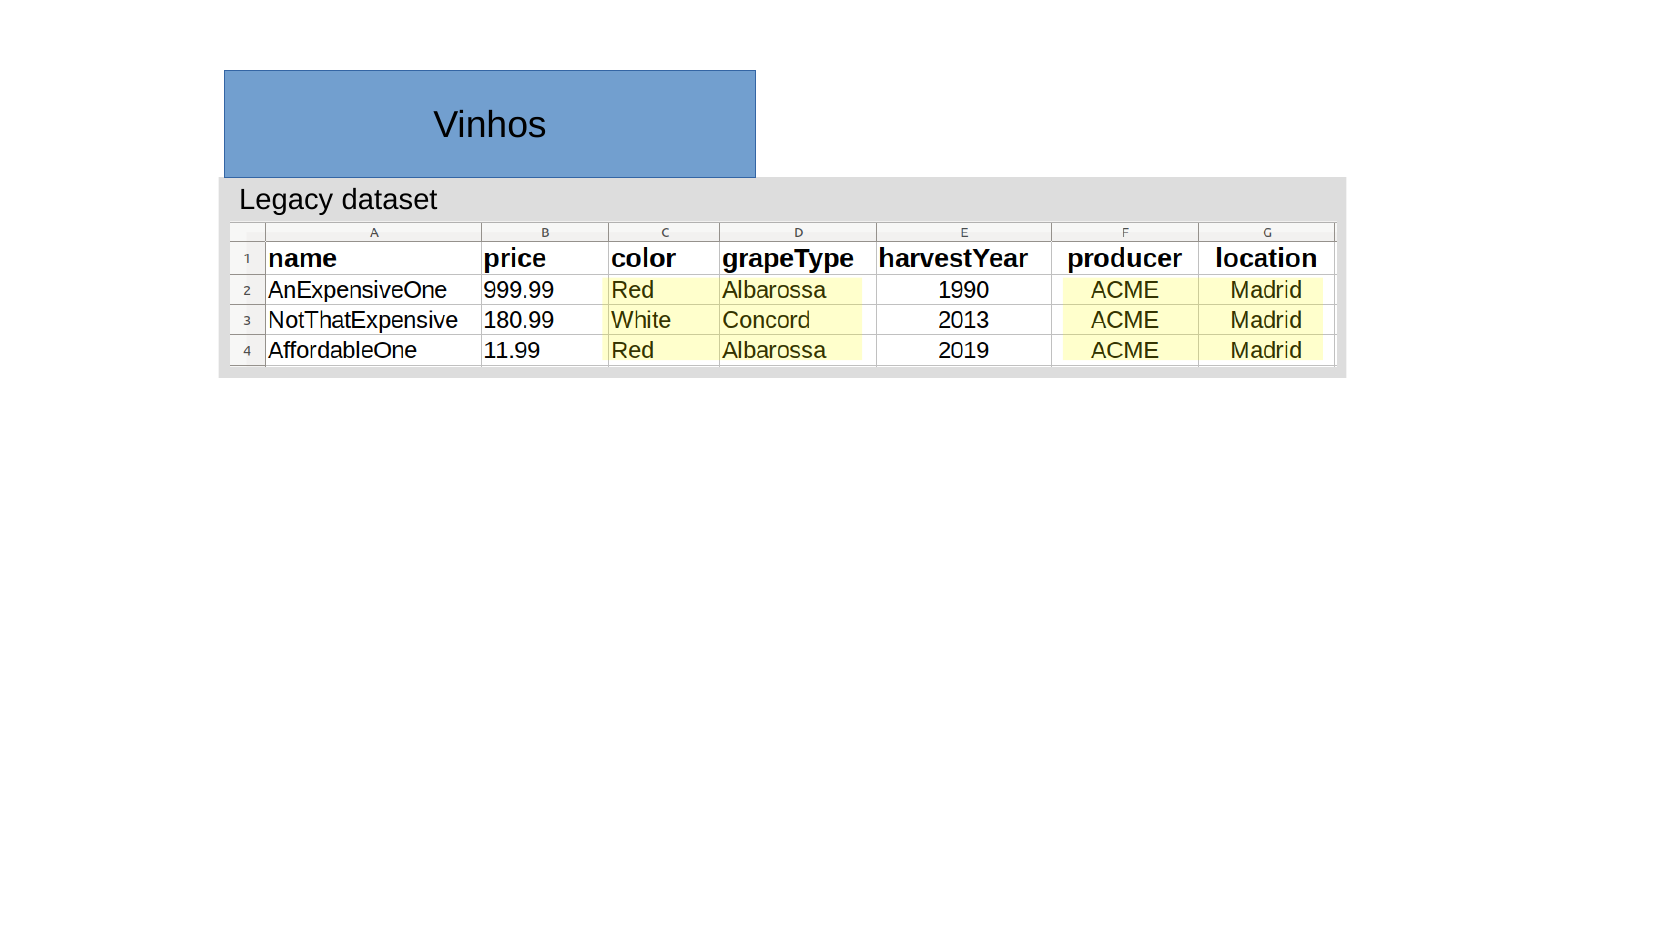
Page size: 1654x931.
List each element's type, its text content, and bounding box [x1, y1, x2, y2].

picture [230, 221, 1337, 367]
text_box [1062, 277, 1323, 361]
text_box Legacy dataset [224, 178, 479, 224]
text_box [218, 177, 1347, 378]
text_box Vinhos [224, 70, 756, 178]
text_box [602, 277, 863, 361]
